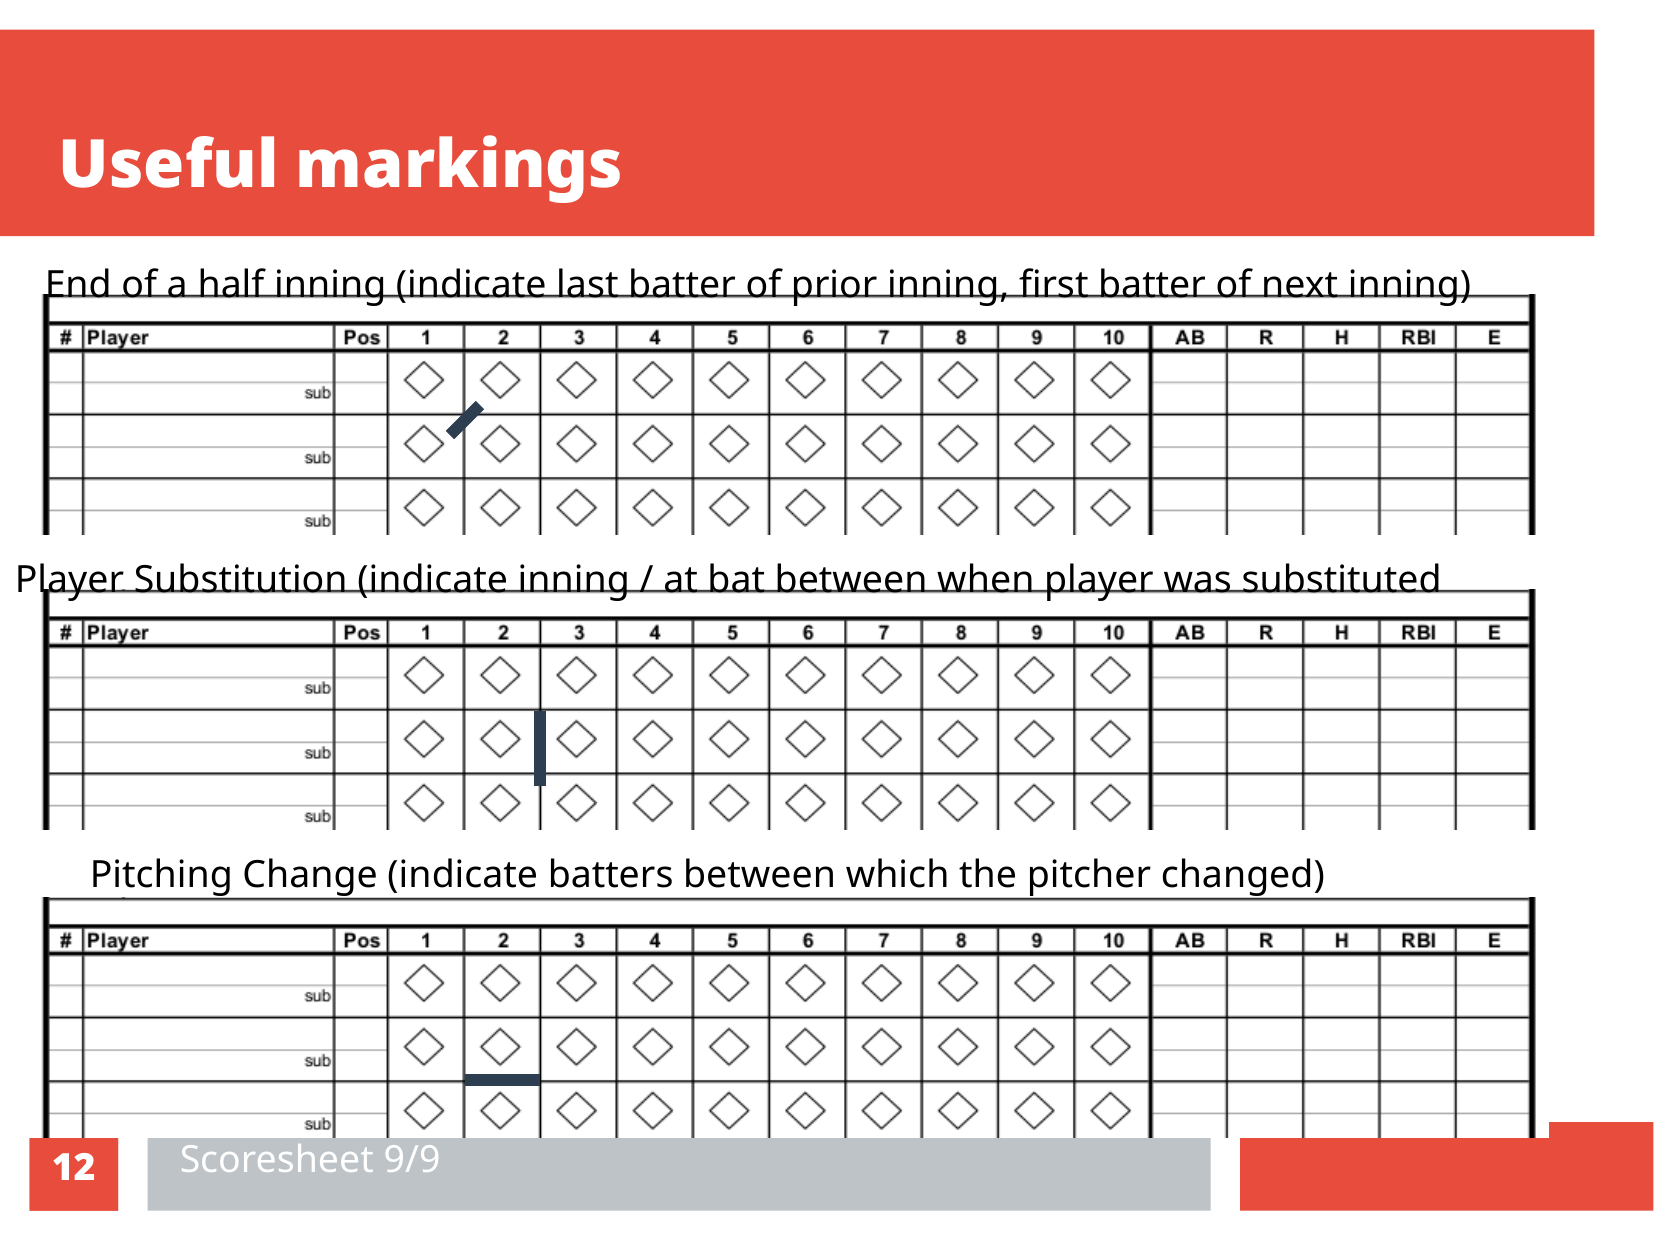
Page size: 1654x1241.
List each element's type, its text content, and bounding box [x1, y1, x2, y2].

title Useful markings [59, 59, 1595, 207]
text_box Pitching Change (indicate batters between which the pitcher changed) [75, 840, 1576, 943]
text_box Scoresheet 9/9 [165, 1138, 736, 1184]
picture [12, 897, 1549, 1138]
text_box Player Substitution (indicate inning / at bat between when player was substituted [0, 545, 1651, 691]
picture [12, 294, 1549, 535]
picture [12, 691, 1549, 830]
text_box End of a half inning (indicate last batter of prior inning, first batter of next inning) [30, 250, 1654, 396]
